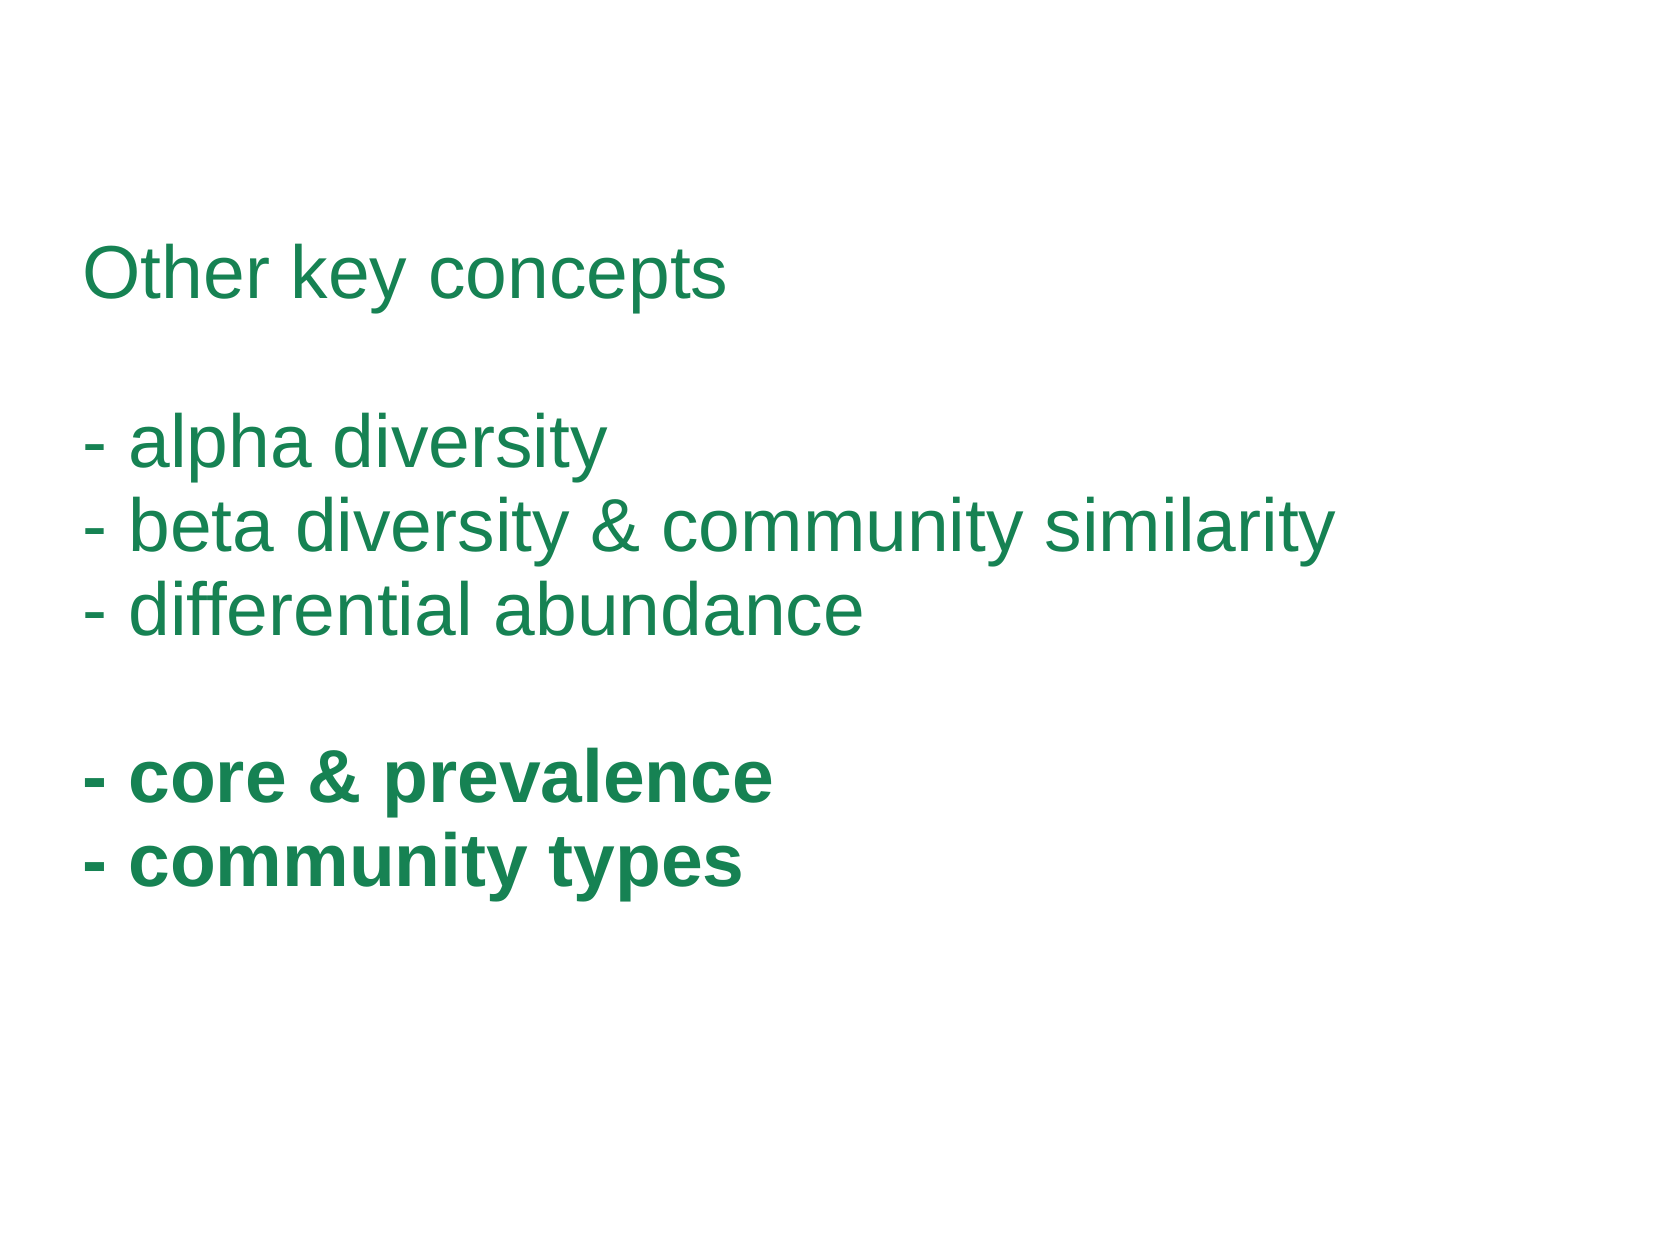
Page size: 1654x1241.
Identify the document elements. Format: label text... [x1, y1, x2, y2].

title Other key concepts - alpha diversity - beta diversity & community similarity - differential abundance - core & prevalence - community types [82, 81, 1571, 1137]
